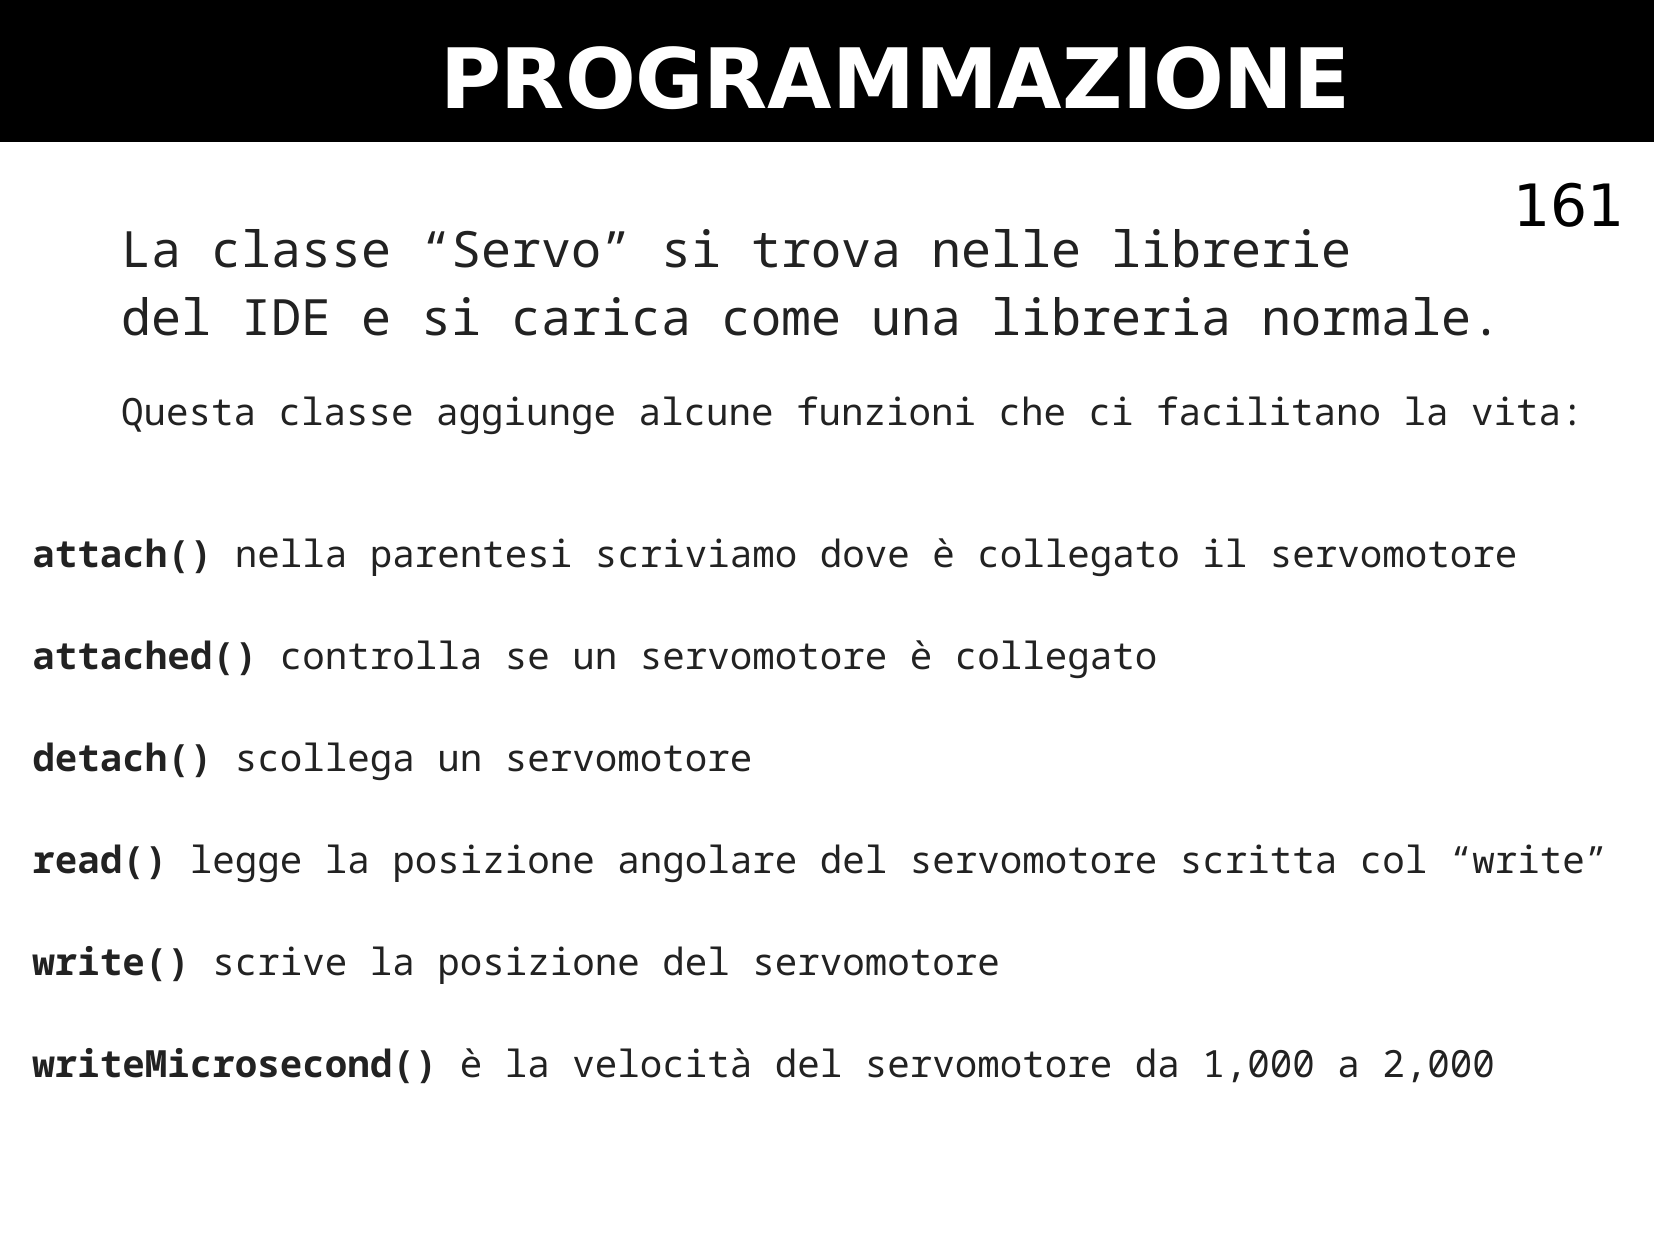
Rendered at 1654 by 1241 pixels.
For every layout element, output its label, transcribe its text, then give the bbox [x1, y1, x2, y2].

text_box [0, 0, 1654, 142]
text_box Questa classe aggiunge alcune funzioni che ci facilitano la vita: [106, 377, 1599, 437]
text_box attach() nella parentesi scriviamo dove è collegato il servomotore attached() controlla se un servomotore è collegato detach() scollega un servomotore read() legge la posizione angolare del servomotore scritta col “write” write() scrive la posizione del servomotore writeMicrosecond() è la velocità del servomotore da 1,000 a 2,000 [17, 519, 1632, 1057]
text_box PROGRAMMAZIONE [425, 23, 1366, 136]
text_box La classe “Servo” si trova nelle librerie del IDE e si carica come una libreria normale. [106, 206, 1516, 338]
text_box 161 [1498, 165, 1640, 249]
